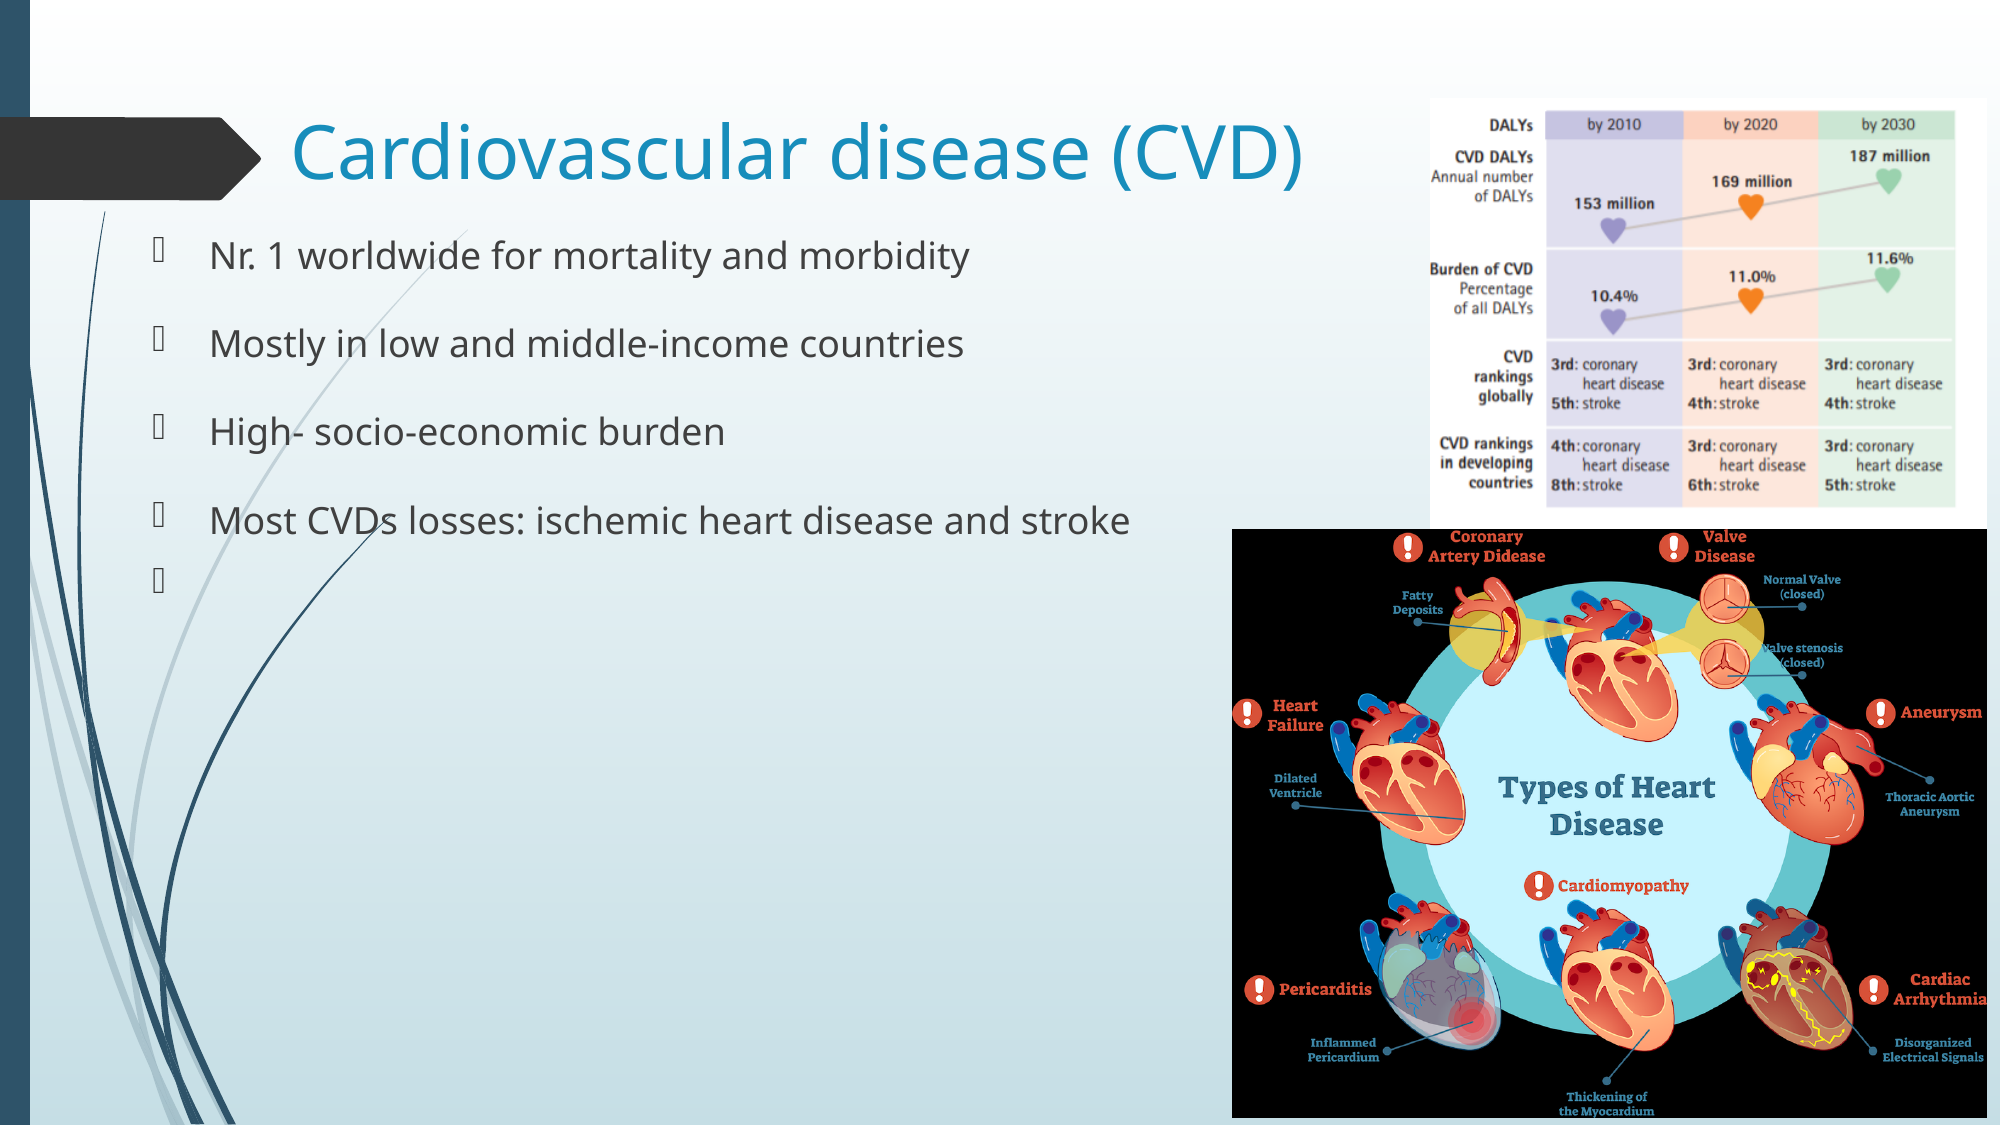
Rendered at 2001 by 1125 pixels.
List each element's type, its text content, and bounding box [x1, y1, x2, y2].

title Cardiovascular disease (CVD) [275, 97, 2000, 212]
picture [1232, 98, 1987, 1118]
list Nr. 1 worldwide for mortality and morbidity Mostly in low and middle-income countries High- socio-economic burden Most CVDs losses: ischemic heart disease and stroke [137, 201, 1430, 1014]
